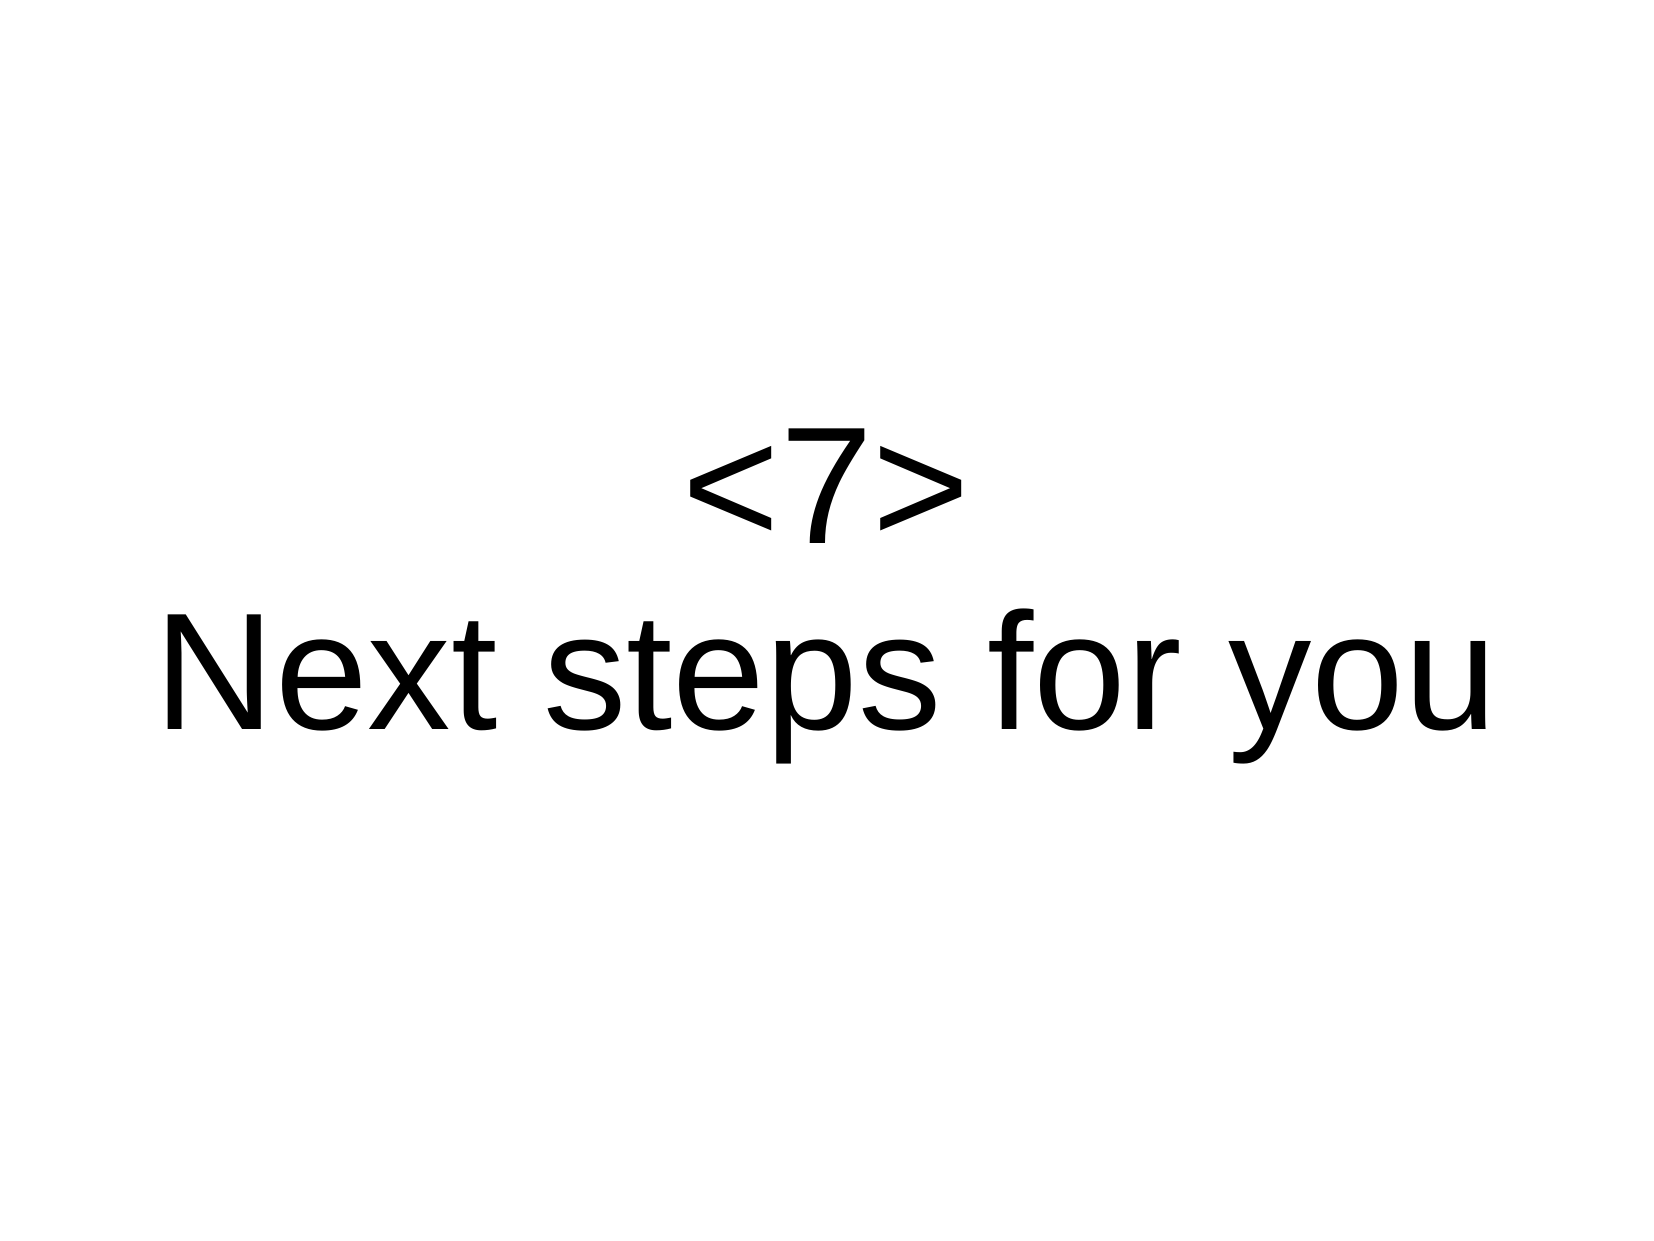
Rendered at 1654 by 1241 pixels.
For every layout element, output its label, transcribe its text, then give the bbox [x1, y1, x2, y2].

subtitle <7> Next steps for you [82, 56, 1571, 1102]
